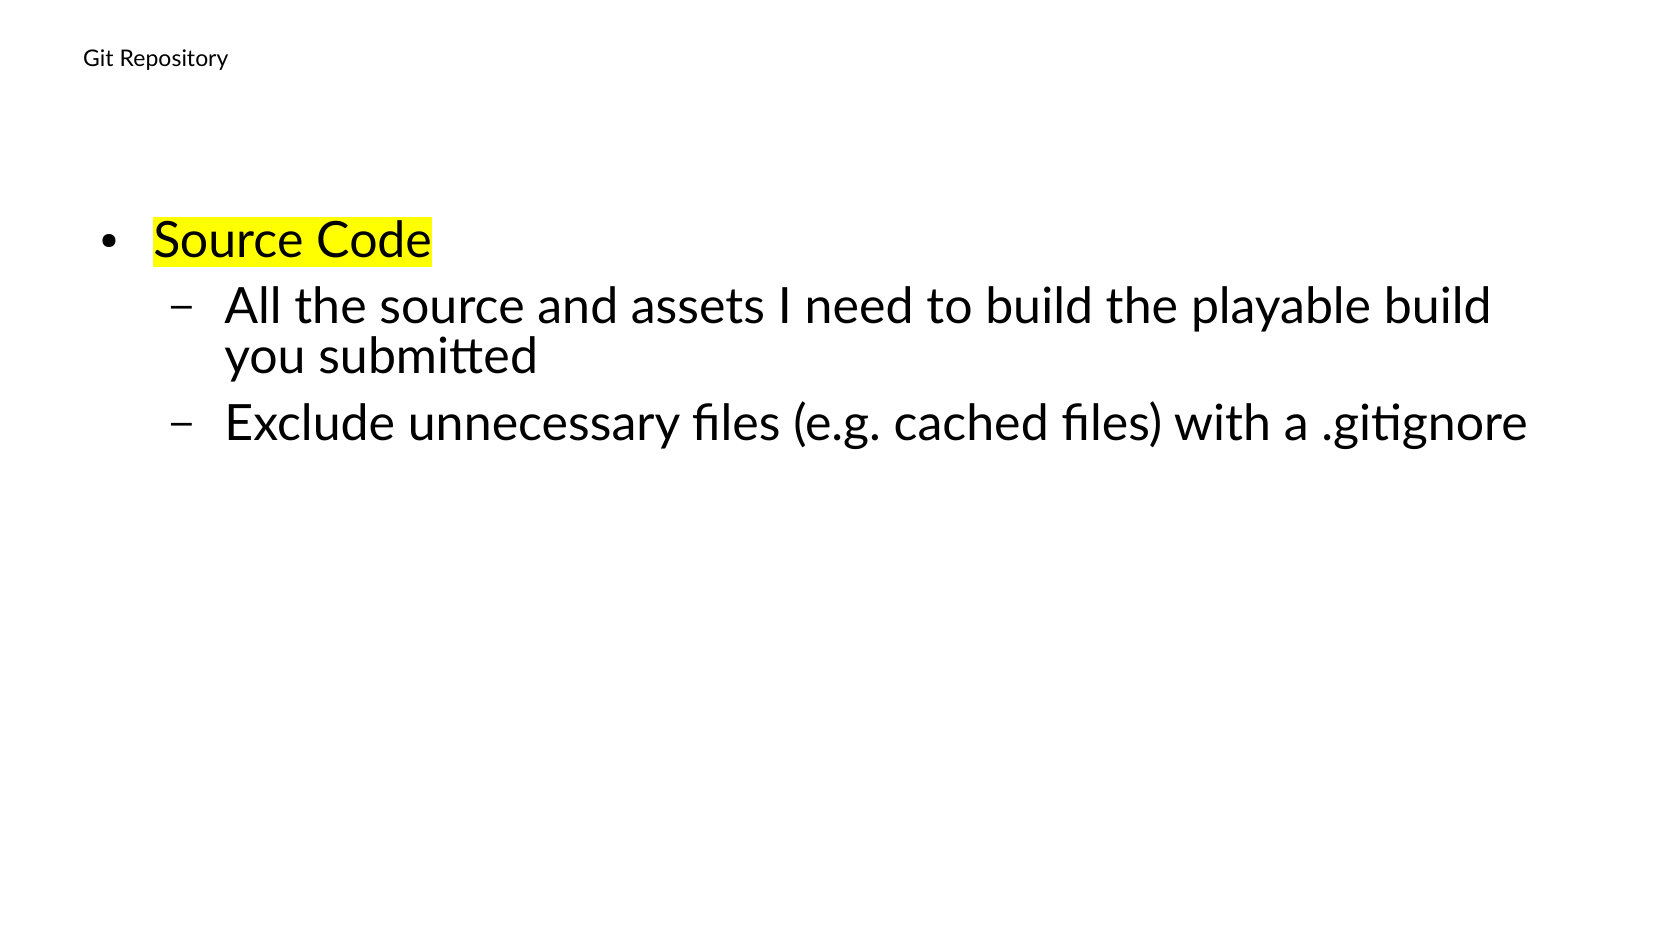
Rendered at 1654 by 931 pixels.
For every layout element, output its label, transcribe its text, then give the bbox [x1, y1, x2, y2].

list Source Code All the source and assets I need to build the playable build you submitted Exclude unnecessary files (e.g. cached files) with a .gitignore [82, 217, 1571, 839]
title Git Repository [83, 0, 1571, 119]
